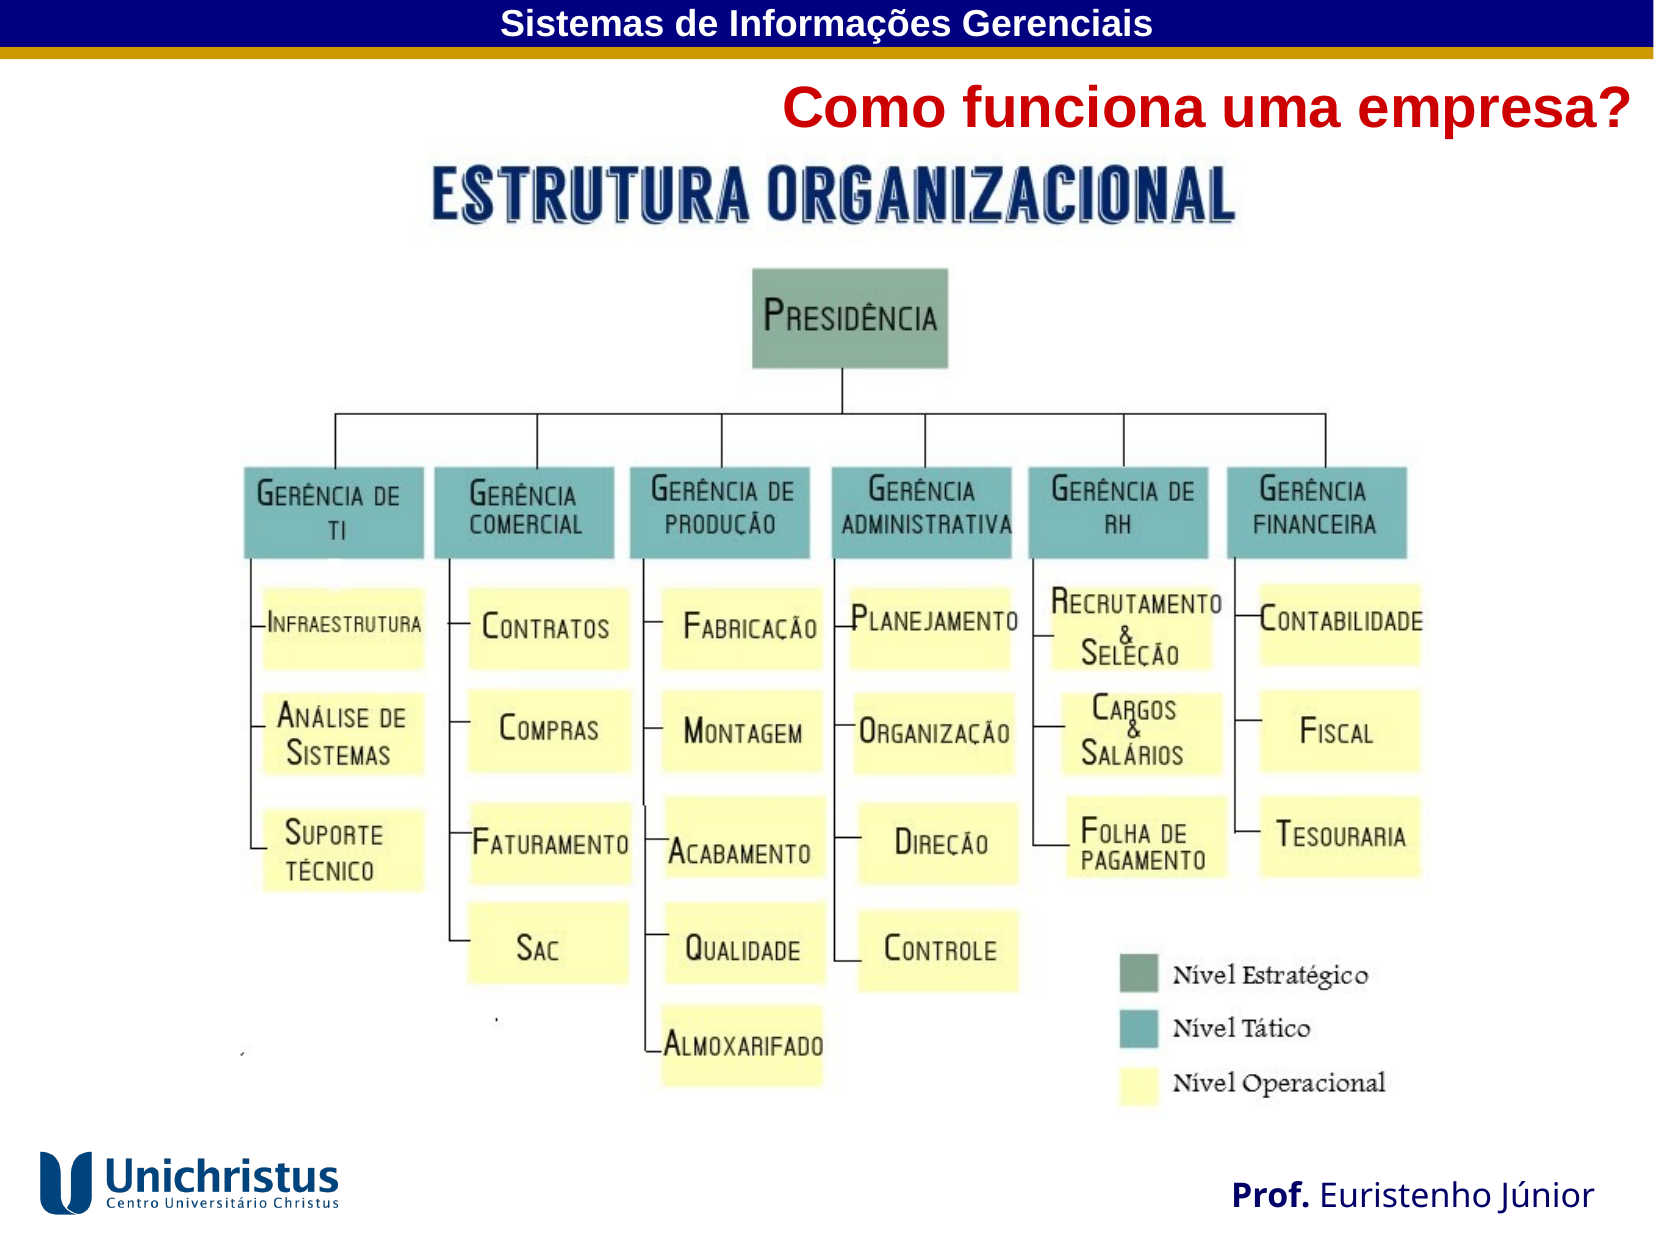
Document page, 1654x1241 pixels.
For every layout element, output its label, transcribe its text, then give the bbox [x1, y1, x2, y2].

text_box [0, 47, 1654, 60]
text_box Sistemas de Informações Gerenciais [0, 0, 1654, 47]
picture [35, 1148, 343, 1217]
text_box Prof. Euristenho Júnior [1216, 1163, 1654, 1224]
picture [216, 143, 1430, 1134]
text_box Como funciona uma empresa? [767, 67, 1654, 148]
